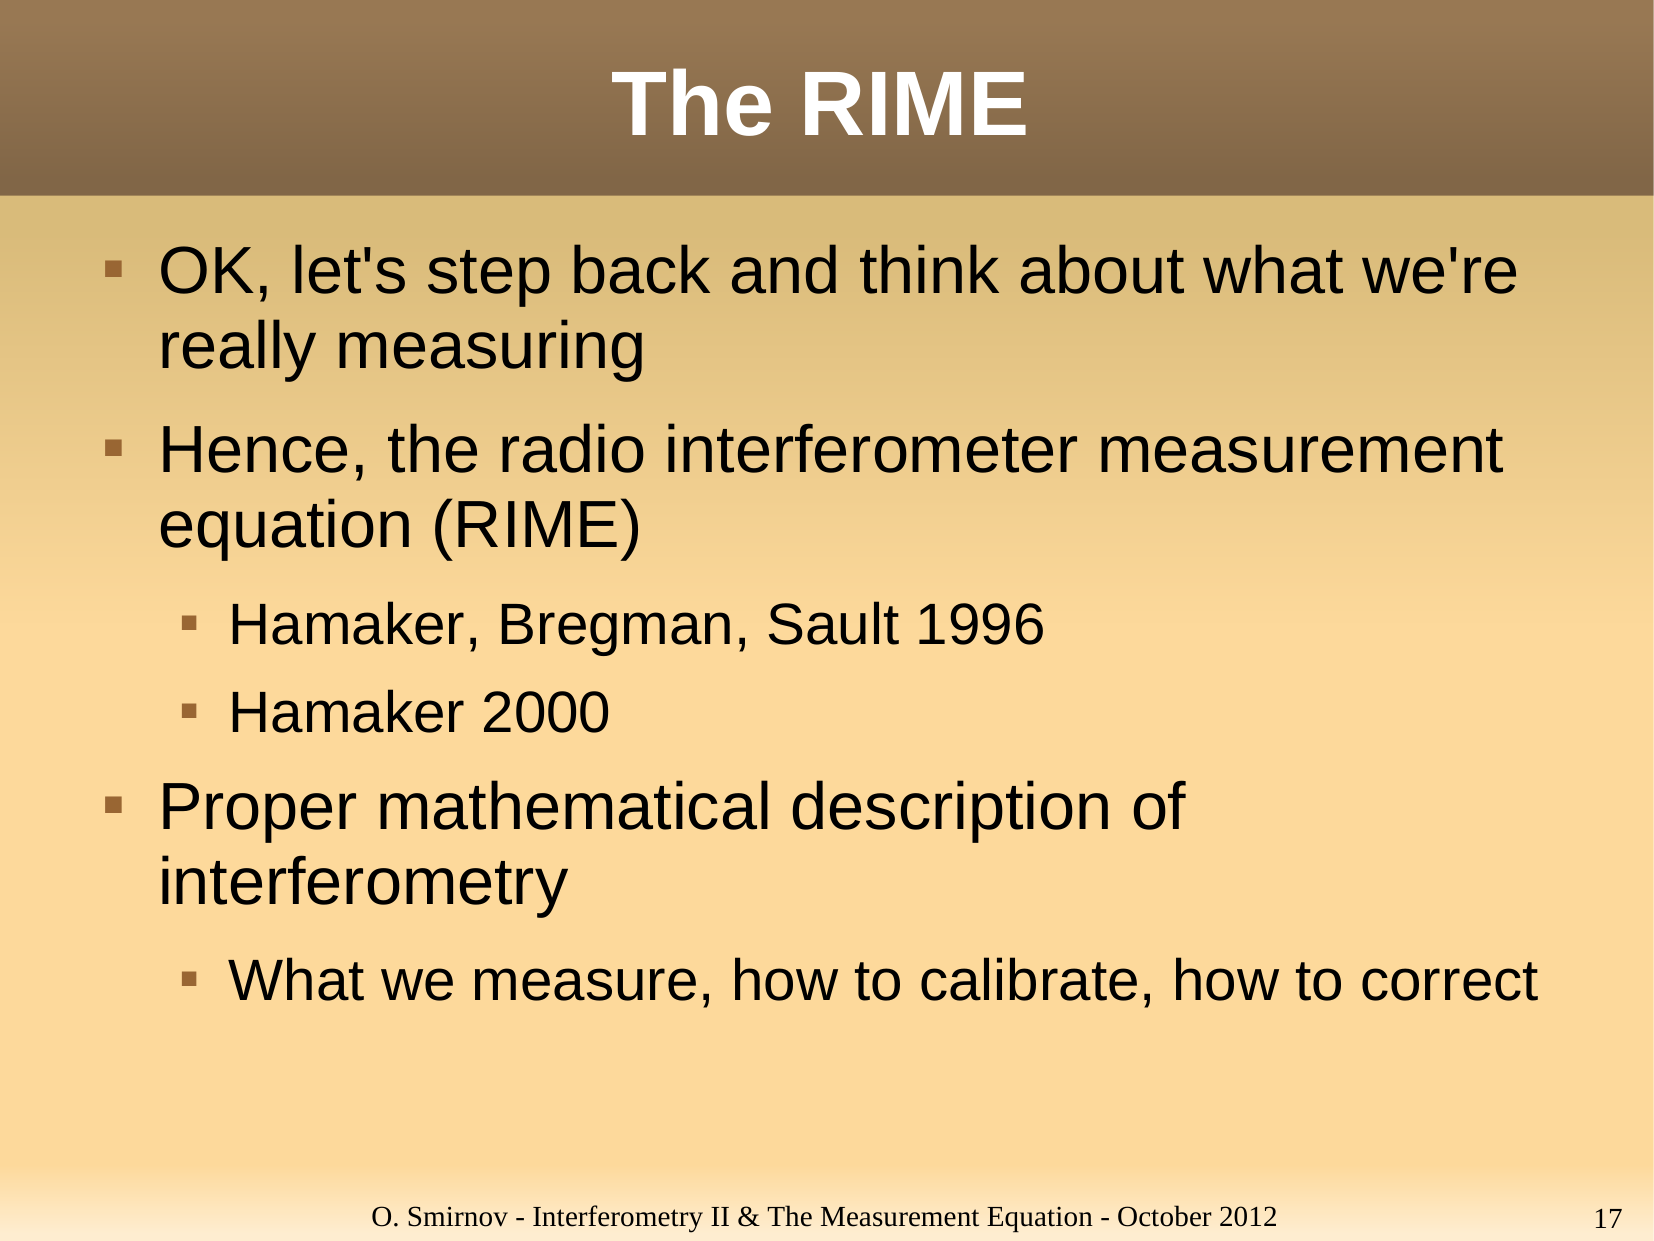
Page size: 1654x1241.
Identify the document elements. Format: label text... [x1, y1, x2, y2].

list OK, let's step back and think about what we're really measuring Hence, the radio interferometer measurement equation (RIME) Hamaker, Bregman, Sault 1996 Hamaker 2000 Proper mathematical description of interferometry What we measure, how to calibrate, how to correct [87, 233, 1576, 1052]
title The RIME [76, 0, 1565, 208]
picture [0, 0, 1654, 1241]
